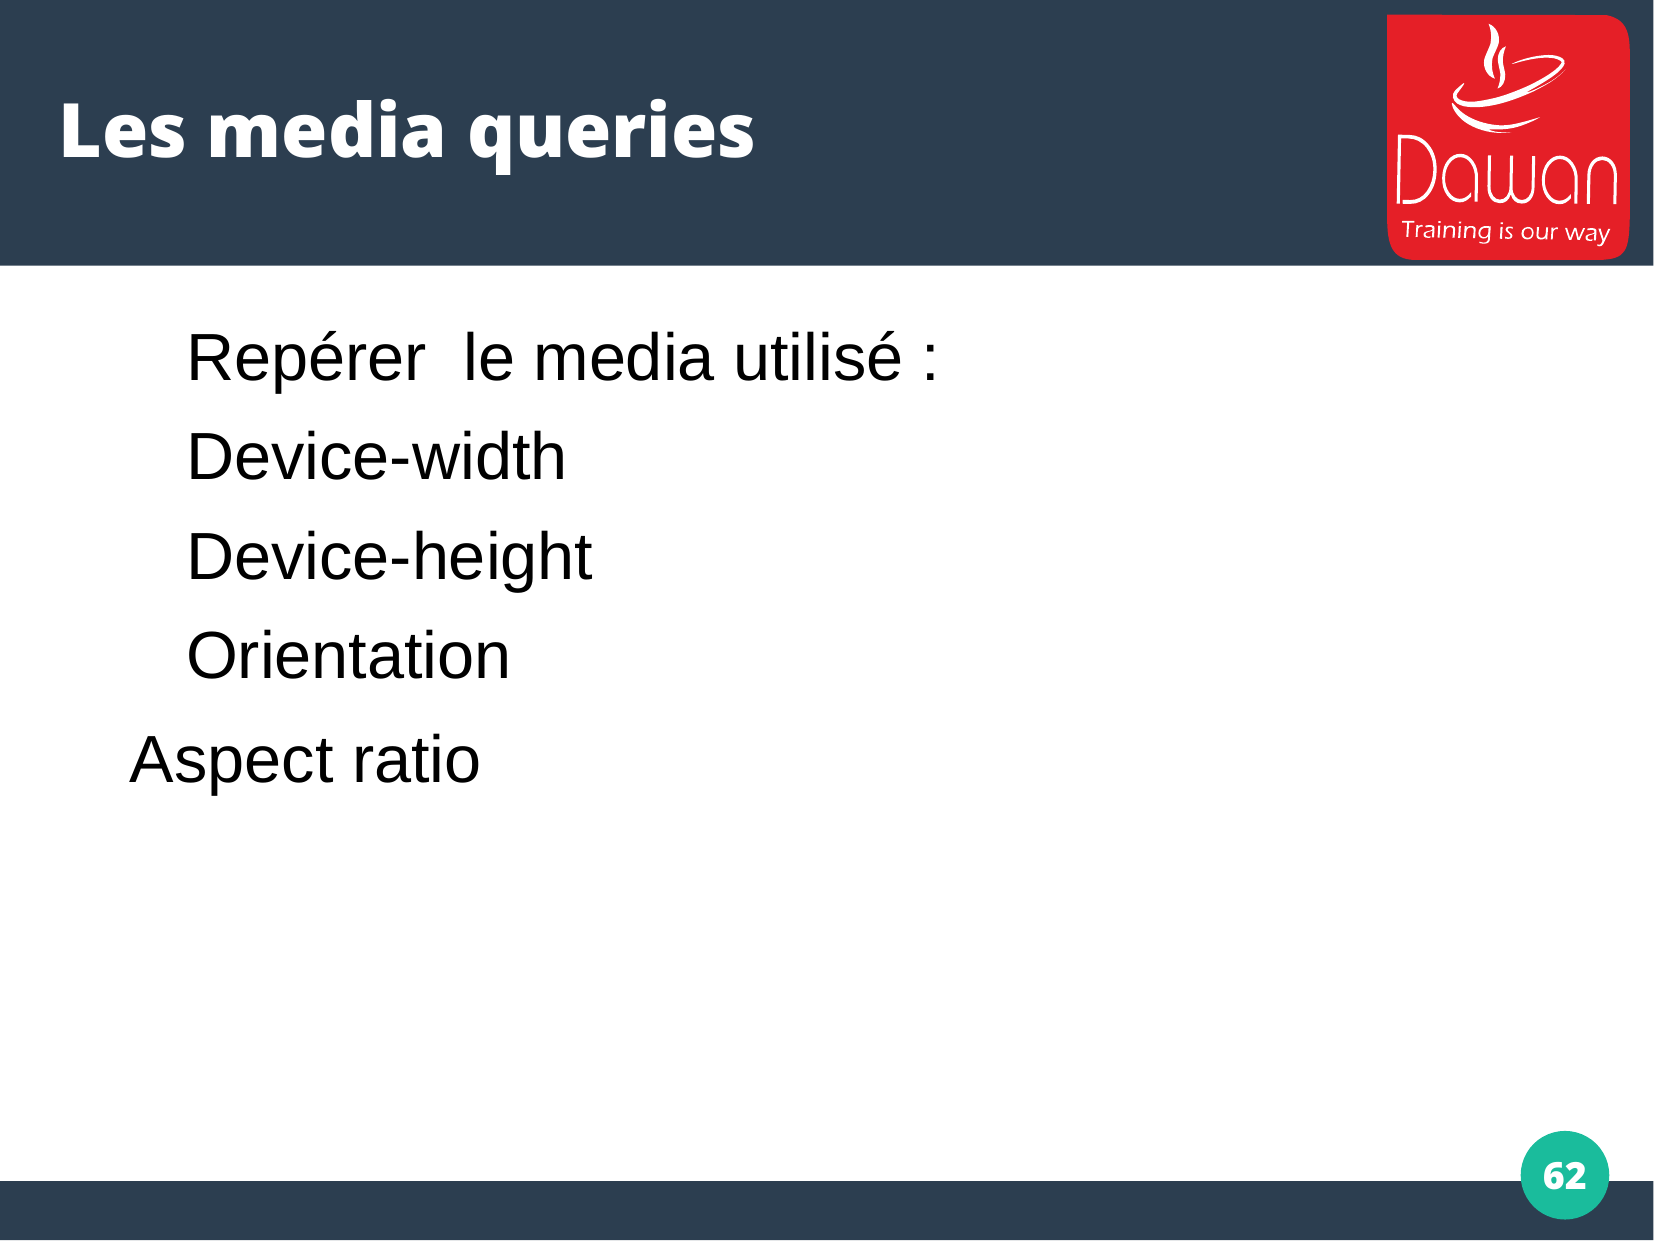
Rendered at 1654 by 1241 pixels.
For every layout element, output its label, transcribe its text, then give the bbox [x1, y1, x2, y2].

list Repérer le media utilisé : Device-width Device-height Orientation Aspect ratio [59, 324, 1595, 1152]
title Les media queries [59, 49, 1387, 207]
picture [1387, 14, 1630, 260]
